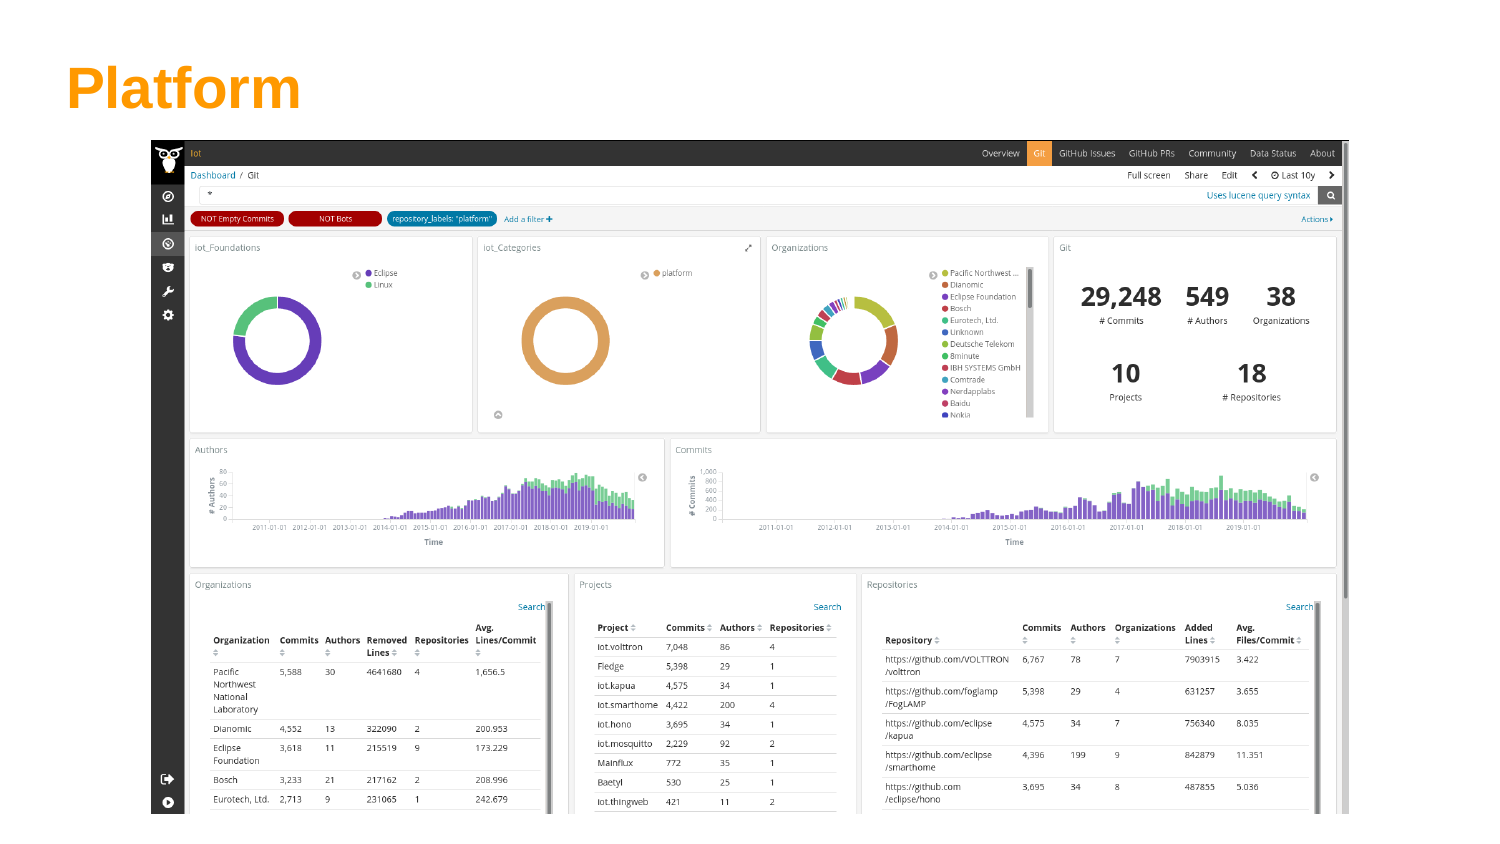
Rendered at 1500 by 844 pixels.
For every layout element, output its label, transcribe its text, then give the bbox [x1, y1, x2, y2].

title Platform [51, 35, 1449, 130]
picture [151, 140, 1349, 814]
